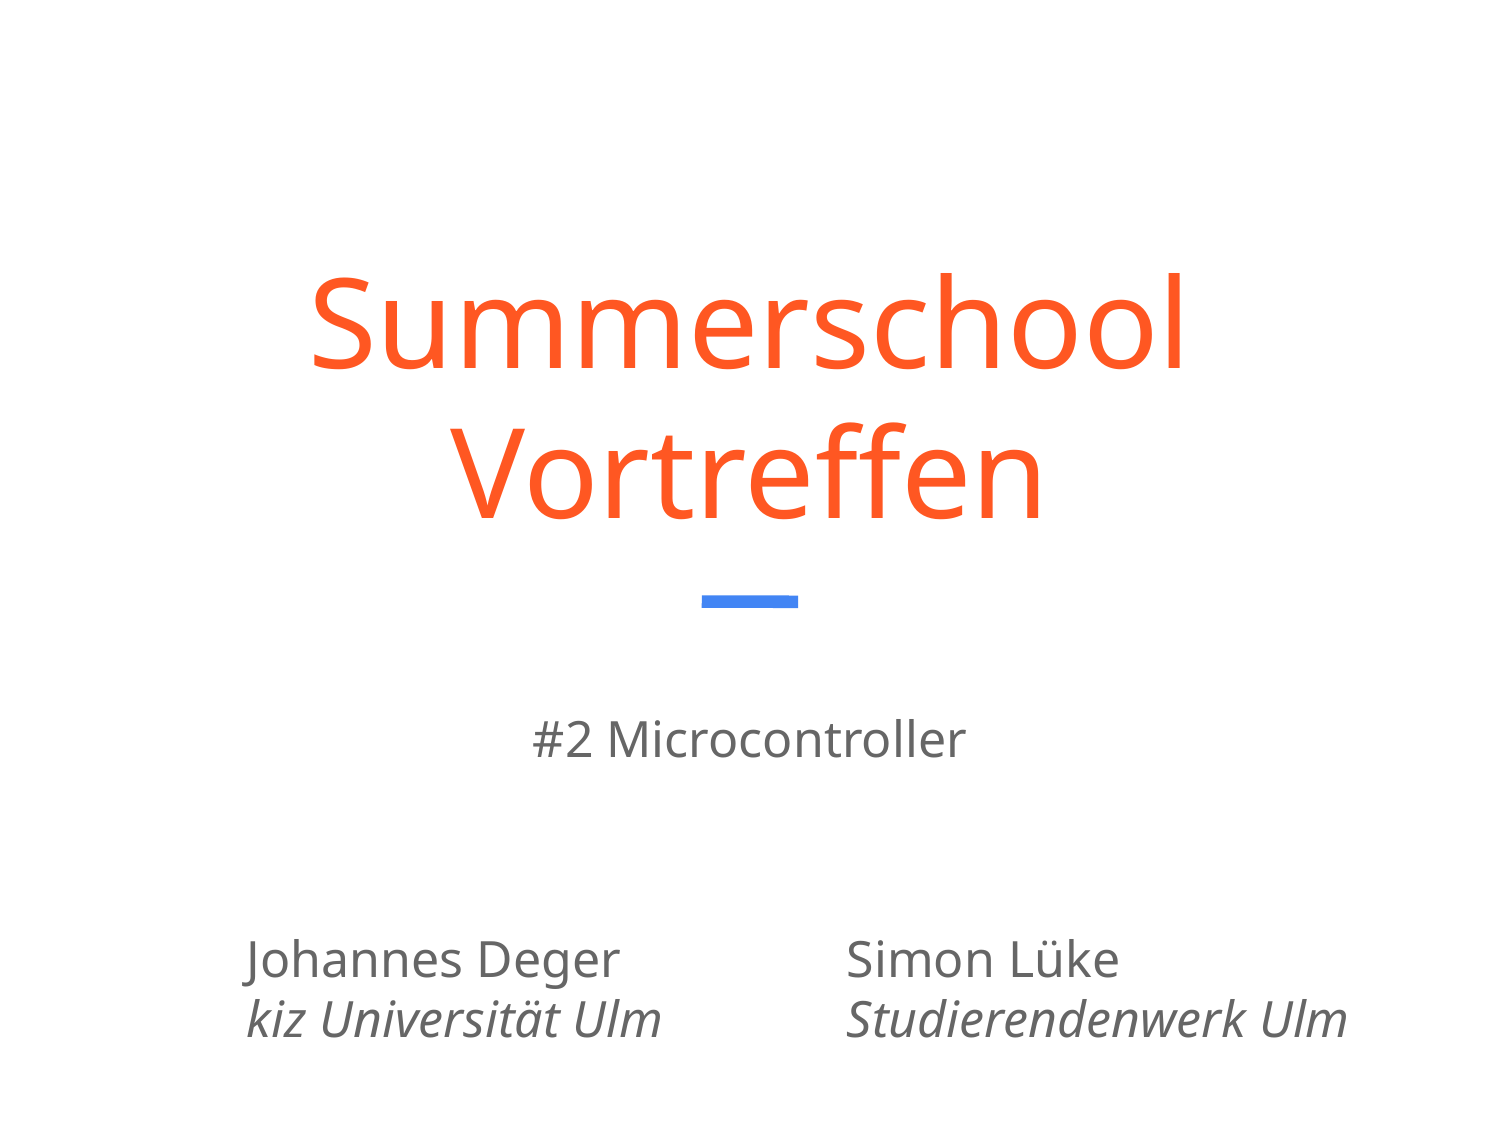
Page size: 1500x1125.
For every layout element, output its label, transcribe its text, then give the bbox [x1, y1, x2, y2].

subtitle Johannes Deger Simon Lüke kiz Universität Ulm Studierendenwerk Ulm [81, 912, 1419, 1087]
subtitle #2 Microcontroller [51, 692, 1449, 853]
title Summerschool Vortreffen [51, 130, 1449, 559]
